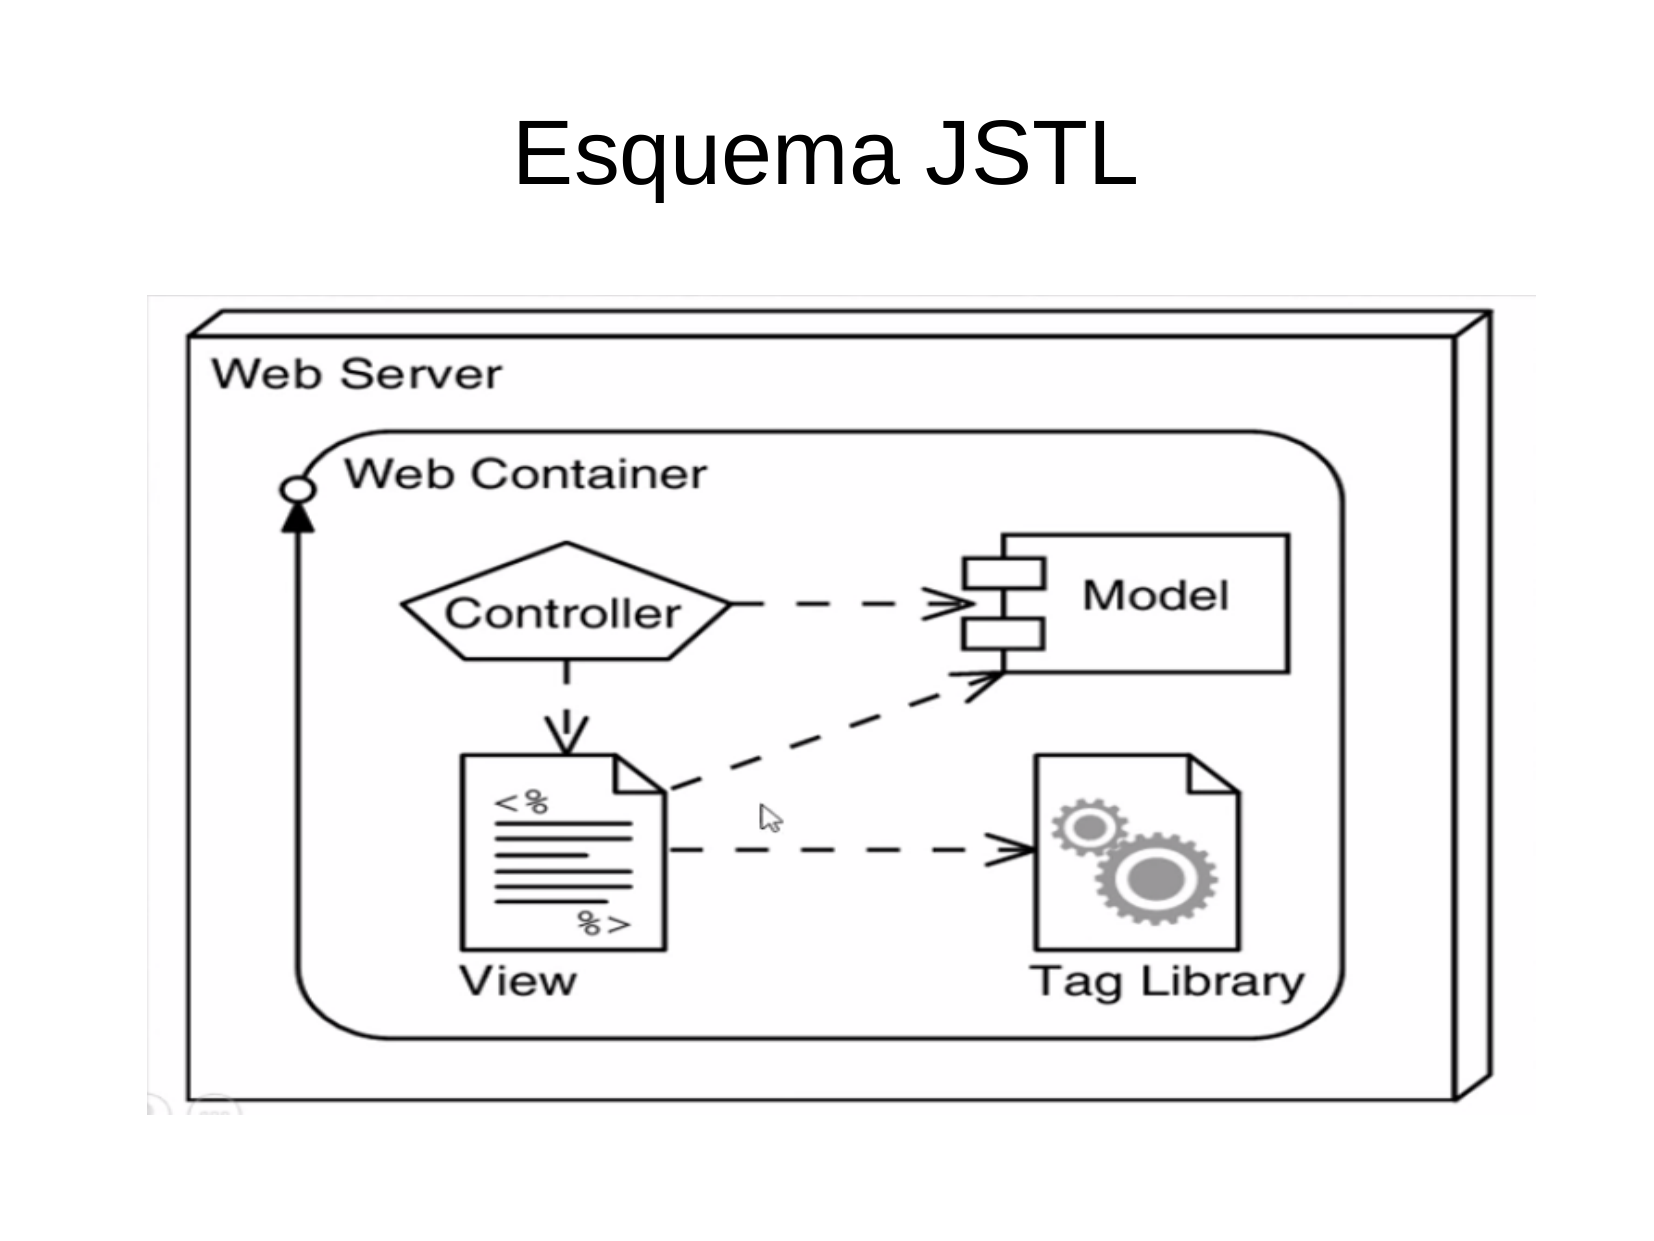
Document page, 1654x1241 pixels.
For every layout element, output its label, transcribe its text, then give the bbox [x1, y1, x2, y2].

picture [147, 295, 1536, 1115]
title Esquema JSTL [82, 49, 1571, 257]
